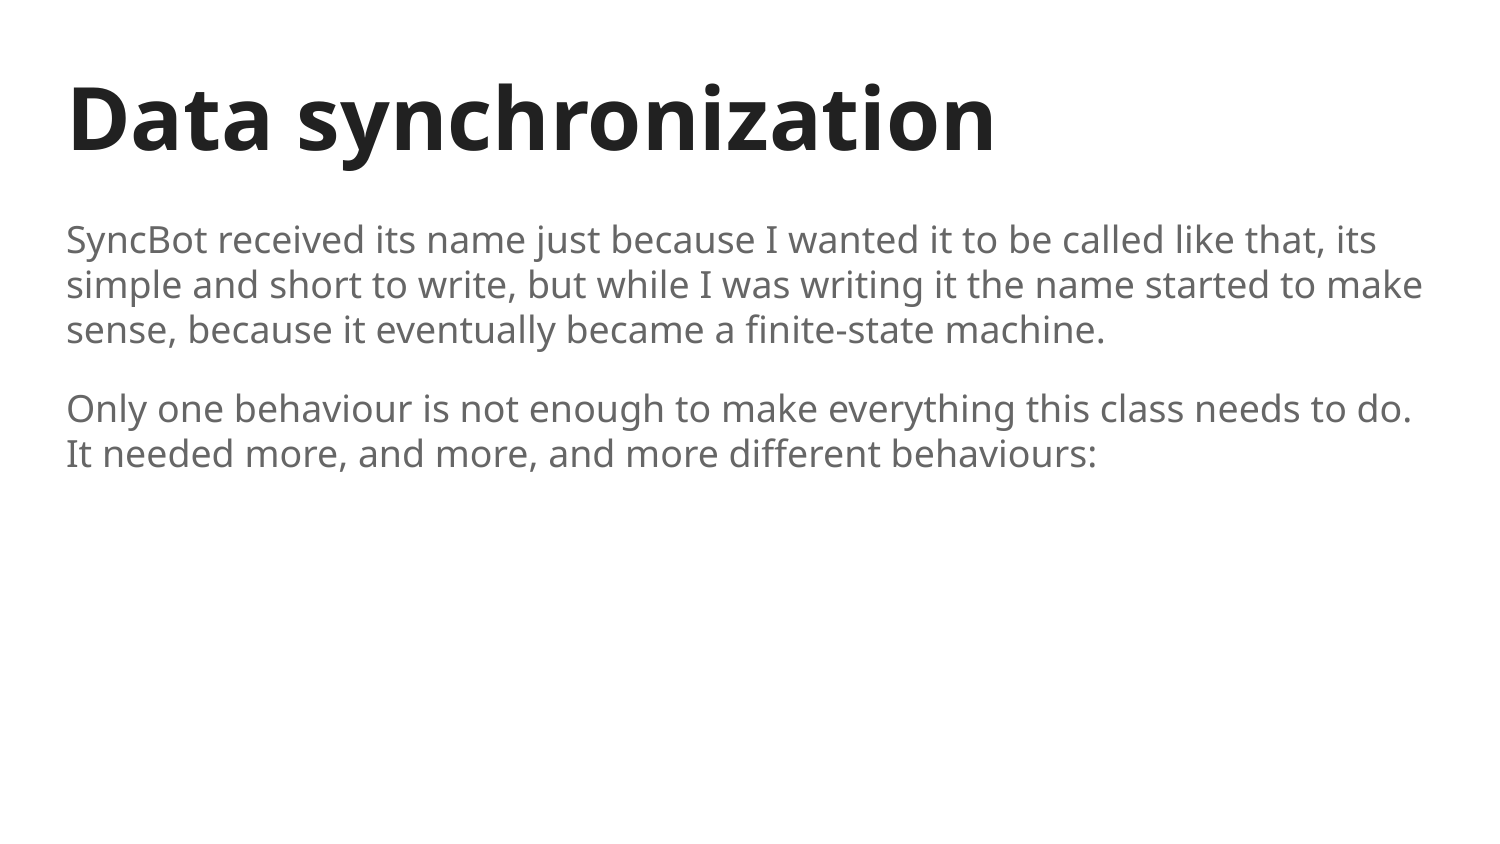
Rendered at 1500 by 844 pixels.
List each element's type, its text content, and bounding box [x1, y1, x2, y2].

list SyncBot received its name just because I wanted it to be called like that, its simple and short to write, but while I was writing it the name started to make sense, because it eventually became a finite-state machine. Only one behaviour is not enough to make everything this class needs to do. It needed more, and more, and more different behaviours: [51, 201, 1449, 750]
title Data synchronization [51, 48, 1449, 180]
